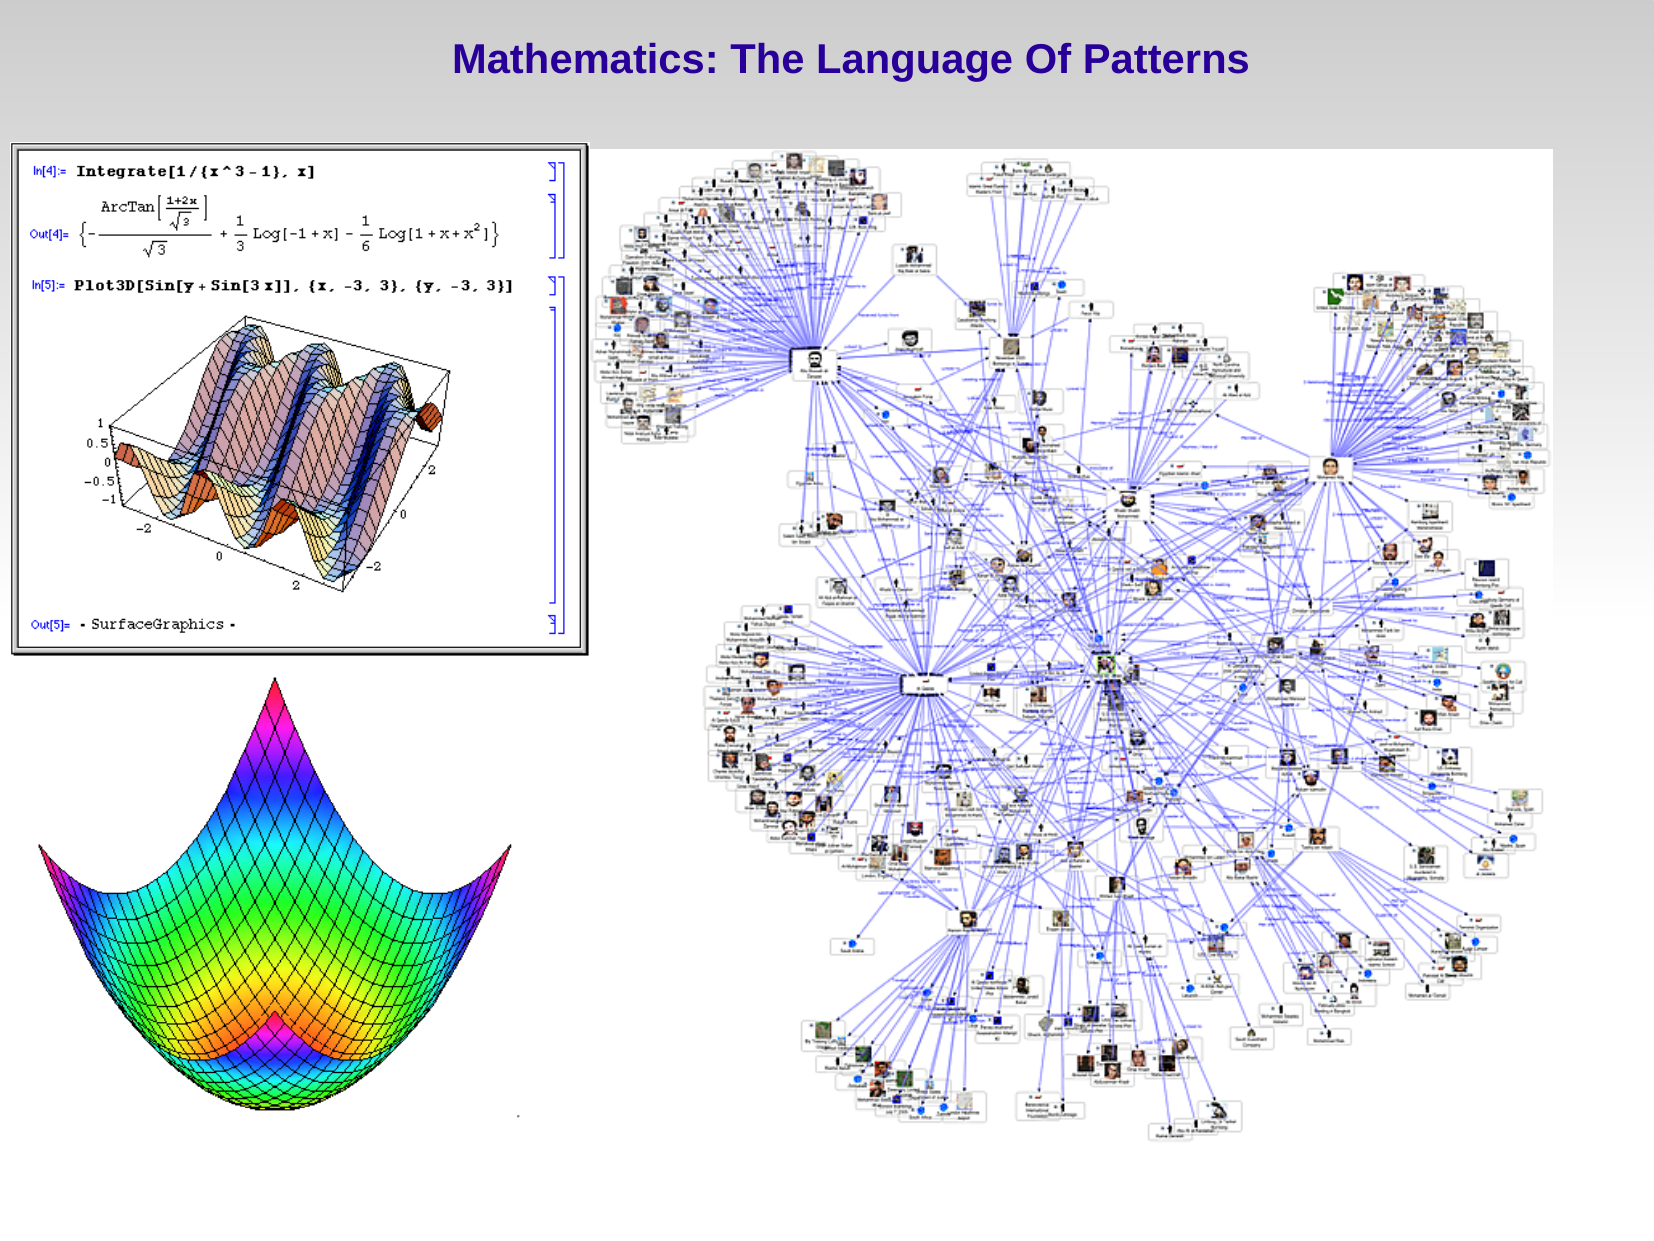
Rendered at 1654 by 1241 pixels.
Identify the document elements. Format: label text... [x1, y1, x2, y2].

picture [30, 669, 520, 1118]
picture [10, 142, 1553, 1144]
text_box Mathematics: The Language Of Patterns [330, 28, 1266, 91]
